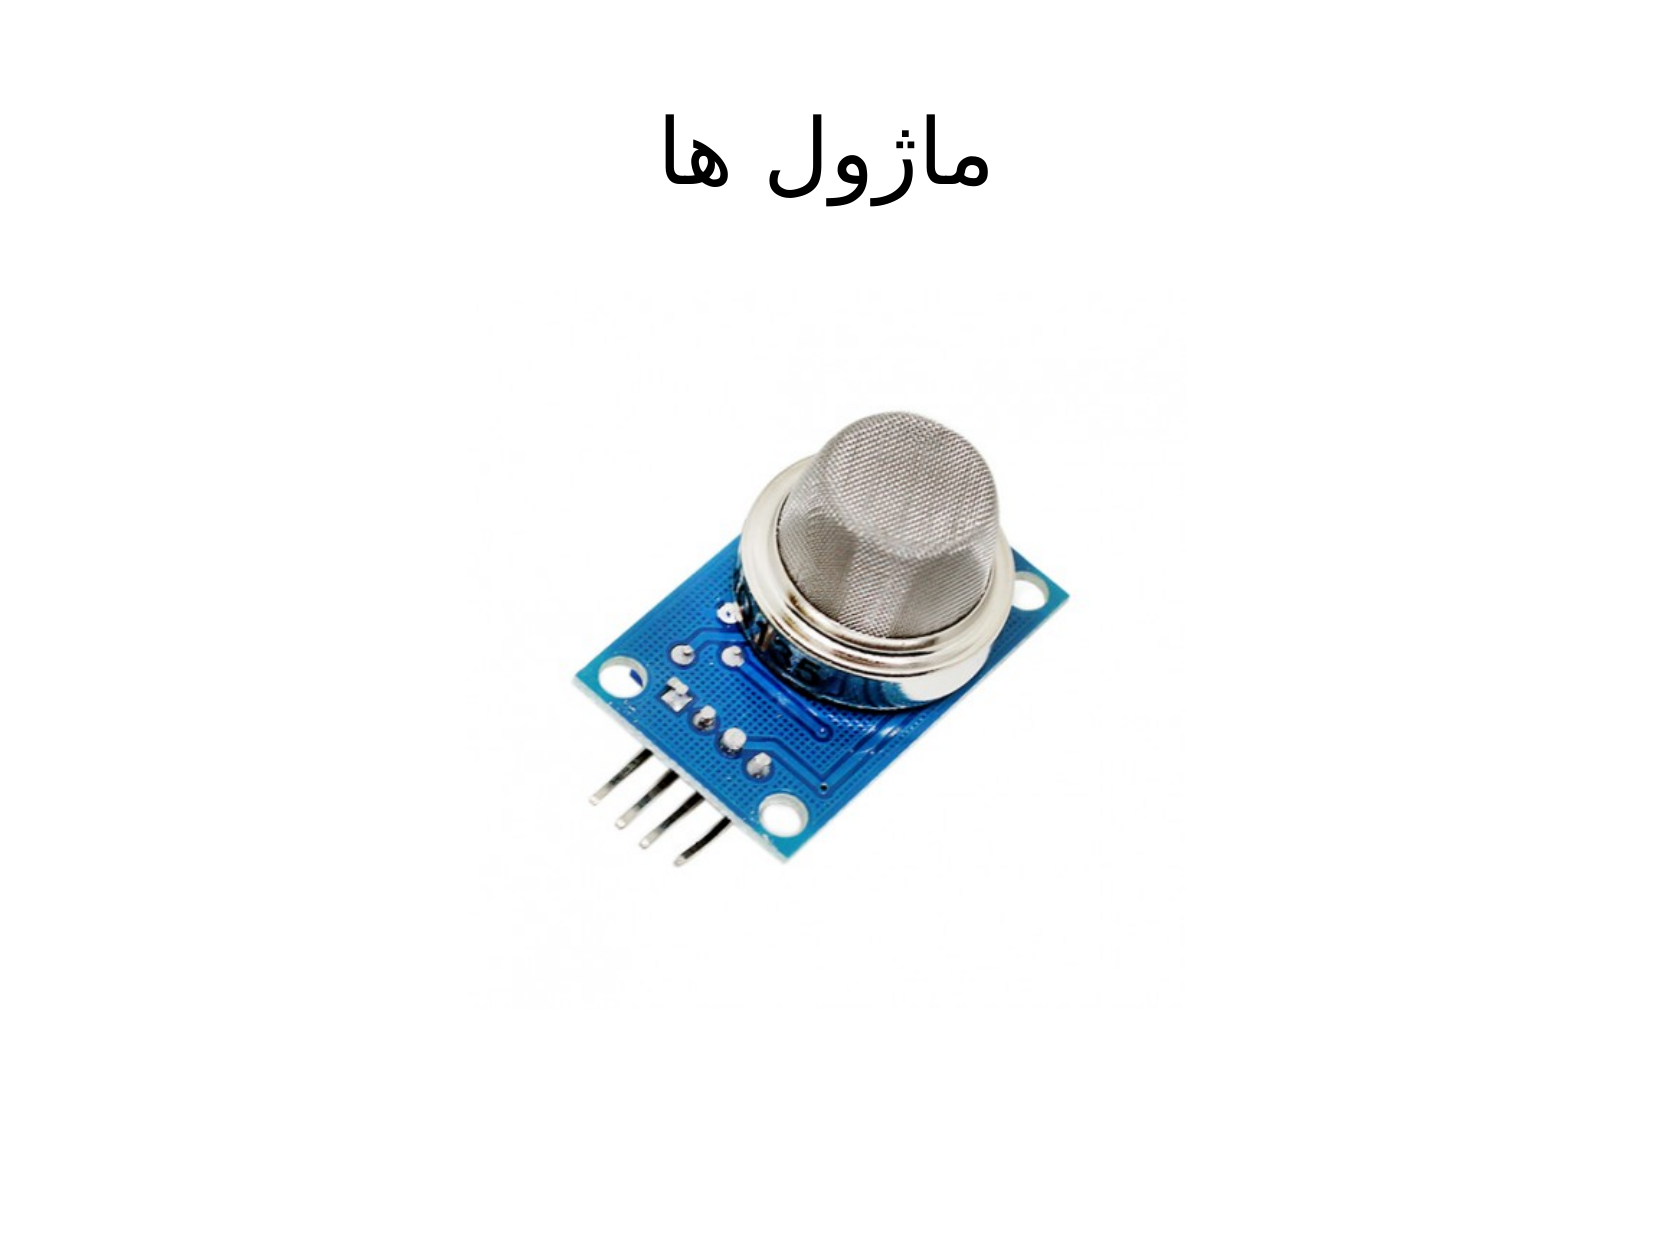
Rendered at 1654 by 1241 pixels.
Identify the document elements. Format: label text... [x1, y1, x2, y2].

picture [467, 290, 1187, 1010]
title ماژول ها [82, 49, 1571, 257]
